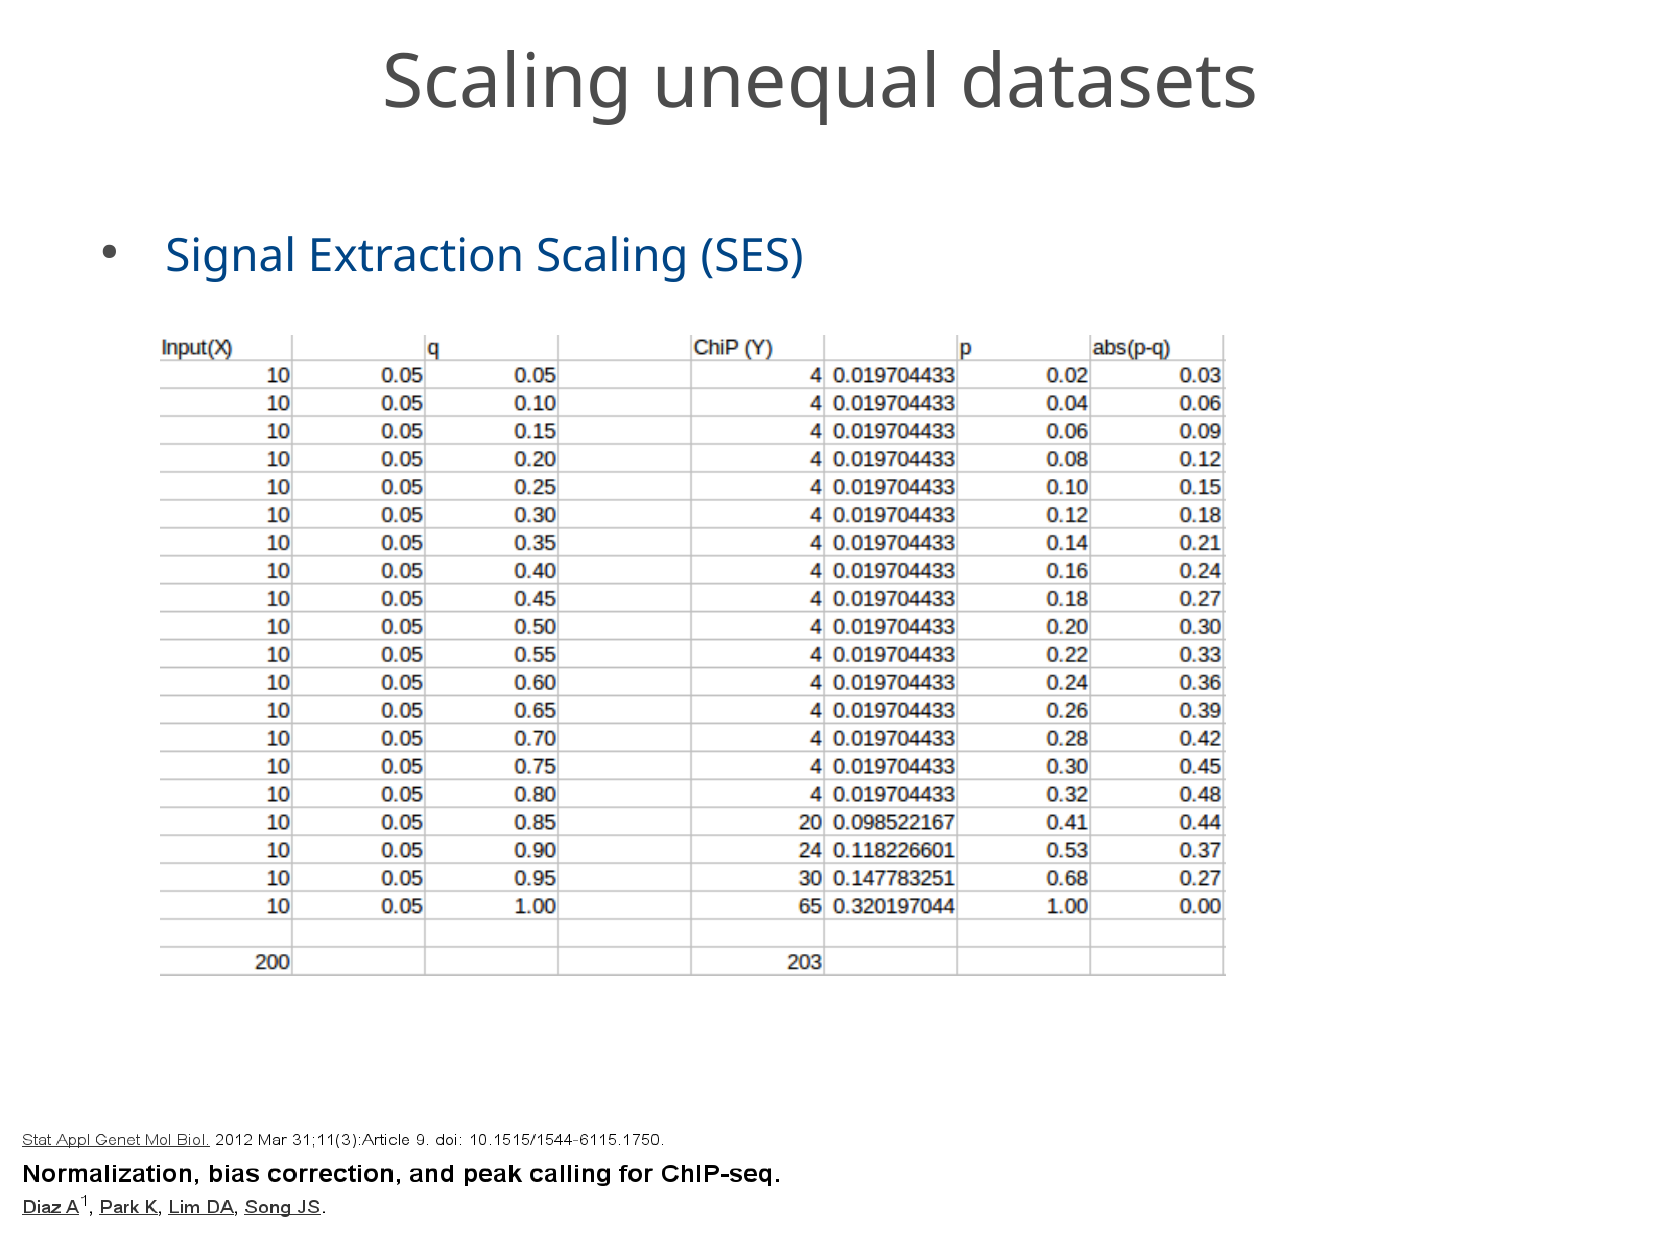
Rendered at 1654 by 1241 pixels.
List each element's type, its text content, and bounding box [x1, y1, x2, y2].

picture [11, 1126, 797, 1226]
picture [160, 335, 1226, 976]
list Signal Extraction Scaling (SES) [82, 222, 1538, 942]
title Scaling unequal datasets [76, 2, 1565, 154]
